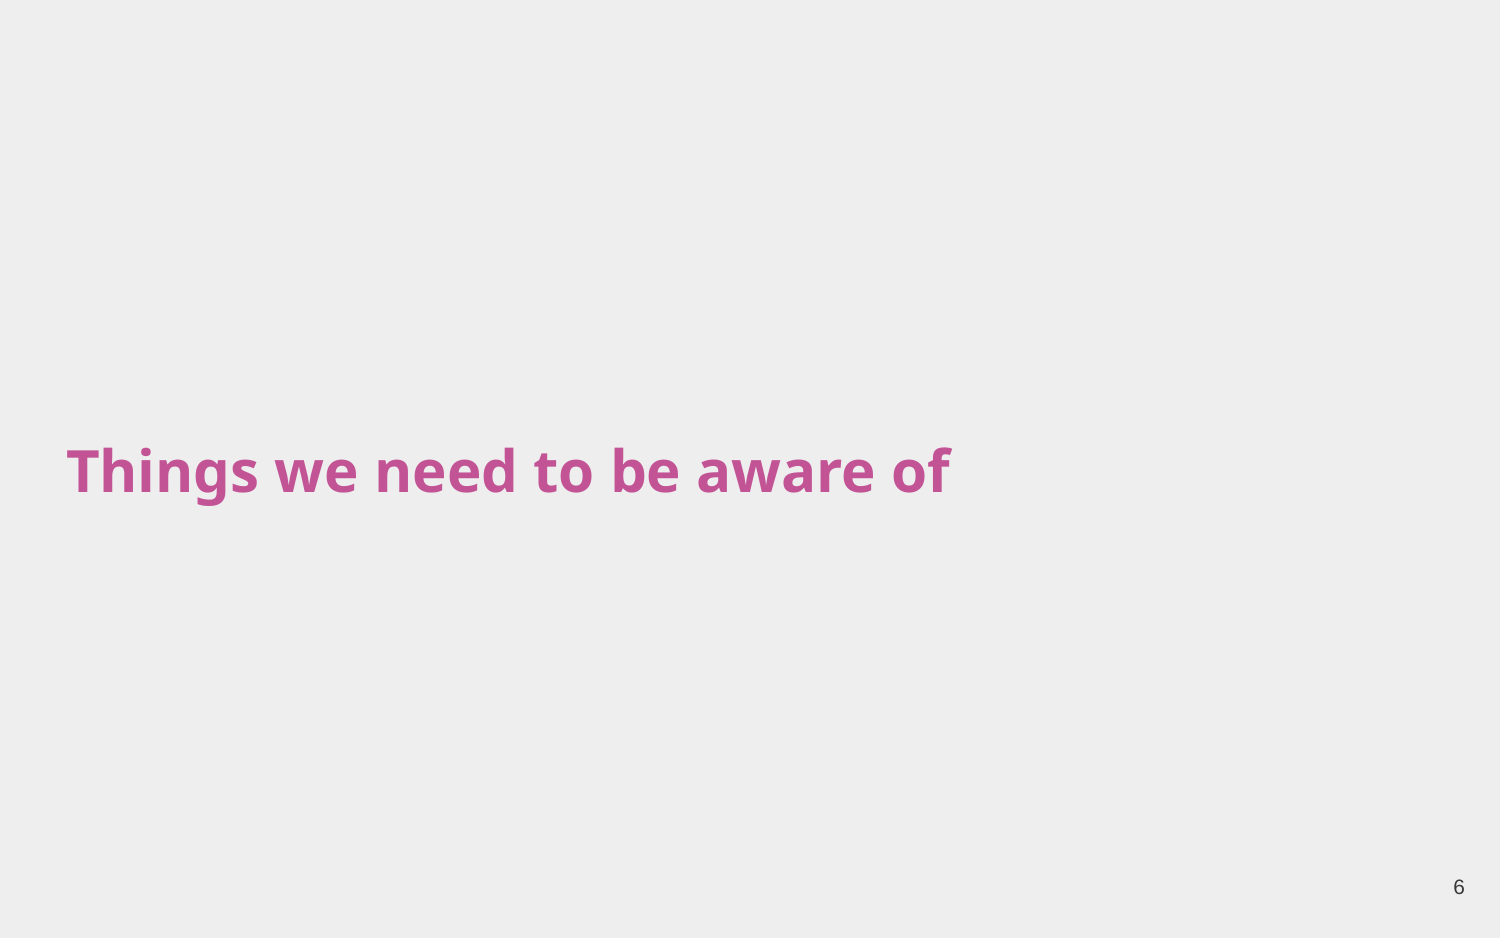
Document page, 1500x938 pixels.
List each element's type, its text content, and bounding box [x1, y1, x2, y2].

slide_number <number> [1389, 849, 1480, 922]
title Things we need to be aware of [51, 392, 1449, 546]
